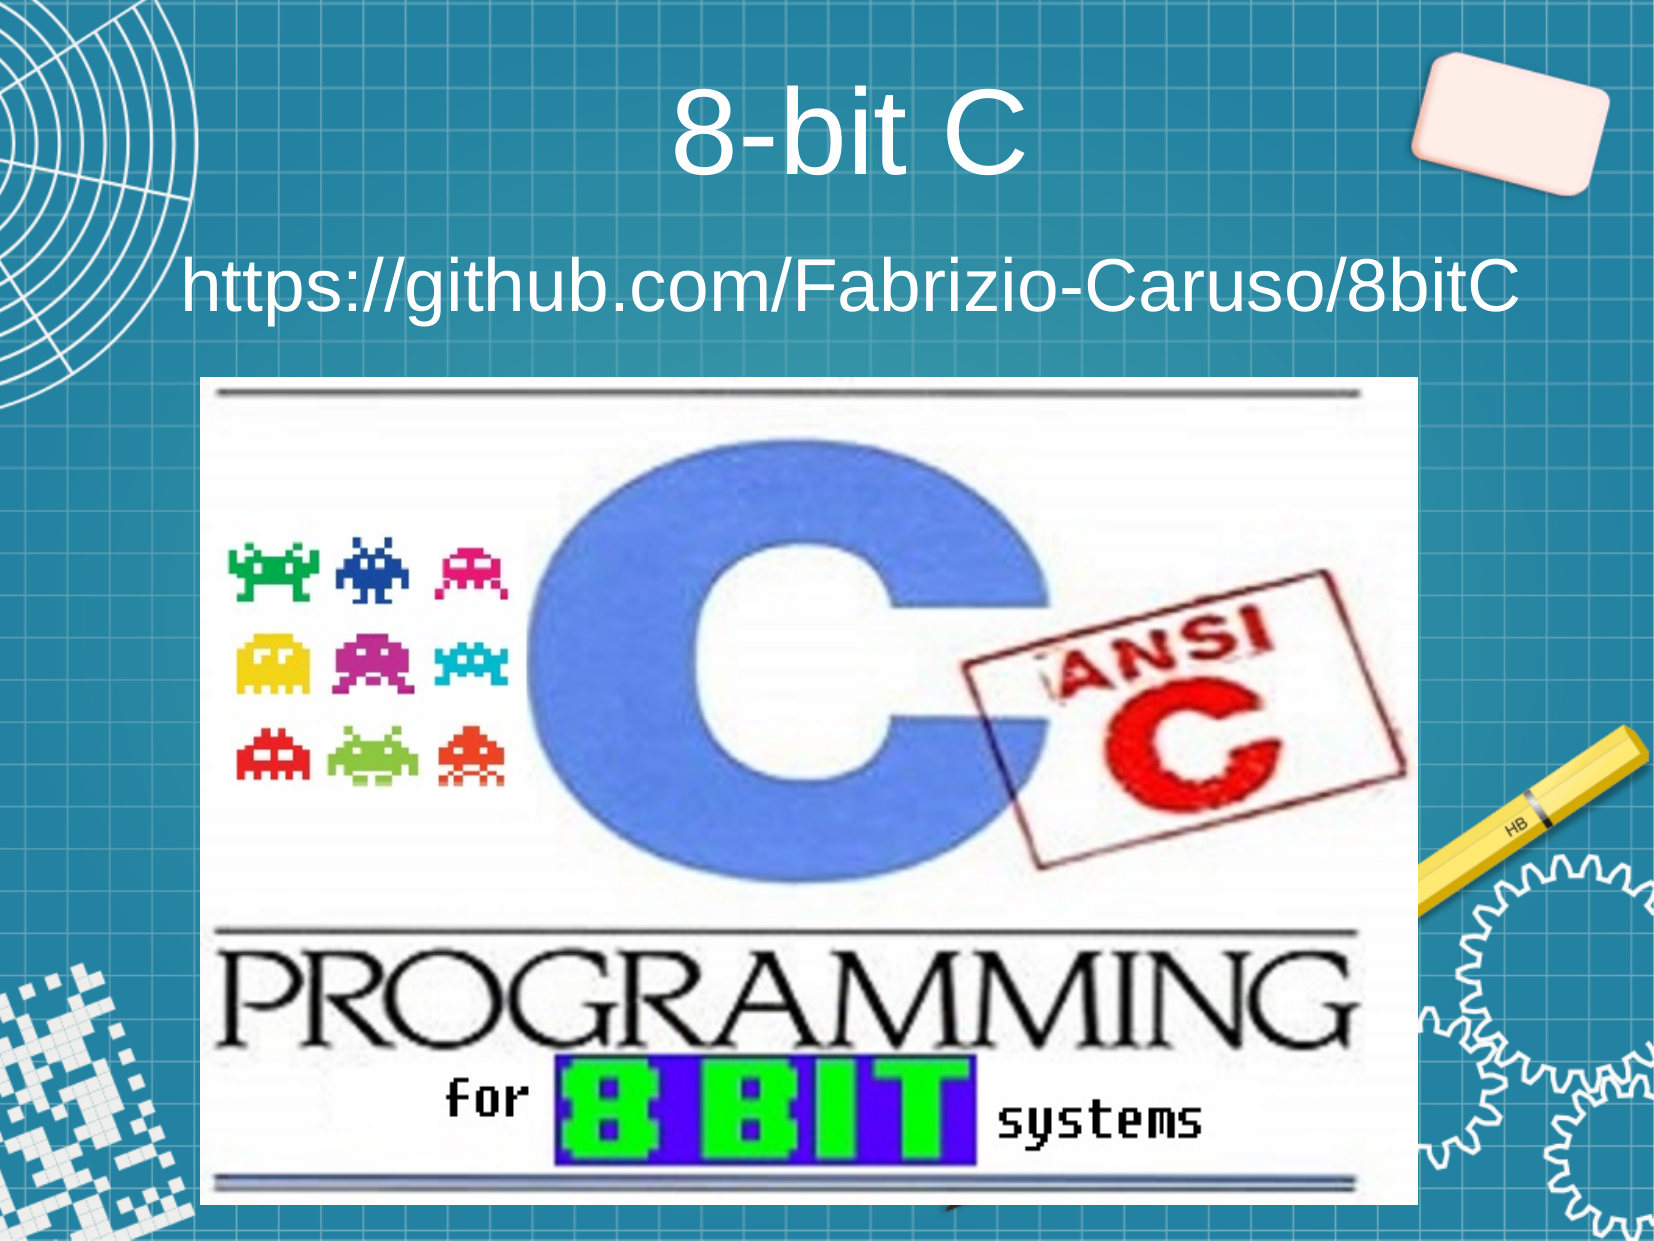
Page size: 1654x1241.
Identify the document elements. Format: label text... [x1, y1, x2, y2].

title 8-bit C [82, 64, 1619, 201]
picture [0, 0, 1654, 1241]
text_box https://github.com/Fabrizio-Caruso/8bitC [165, 236, 1642, 438]
